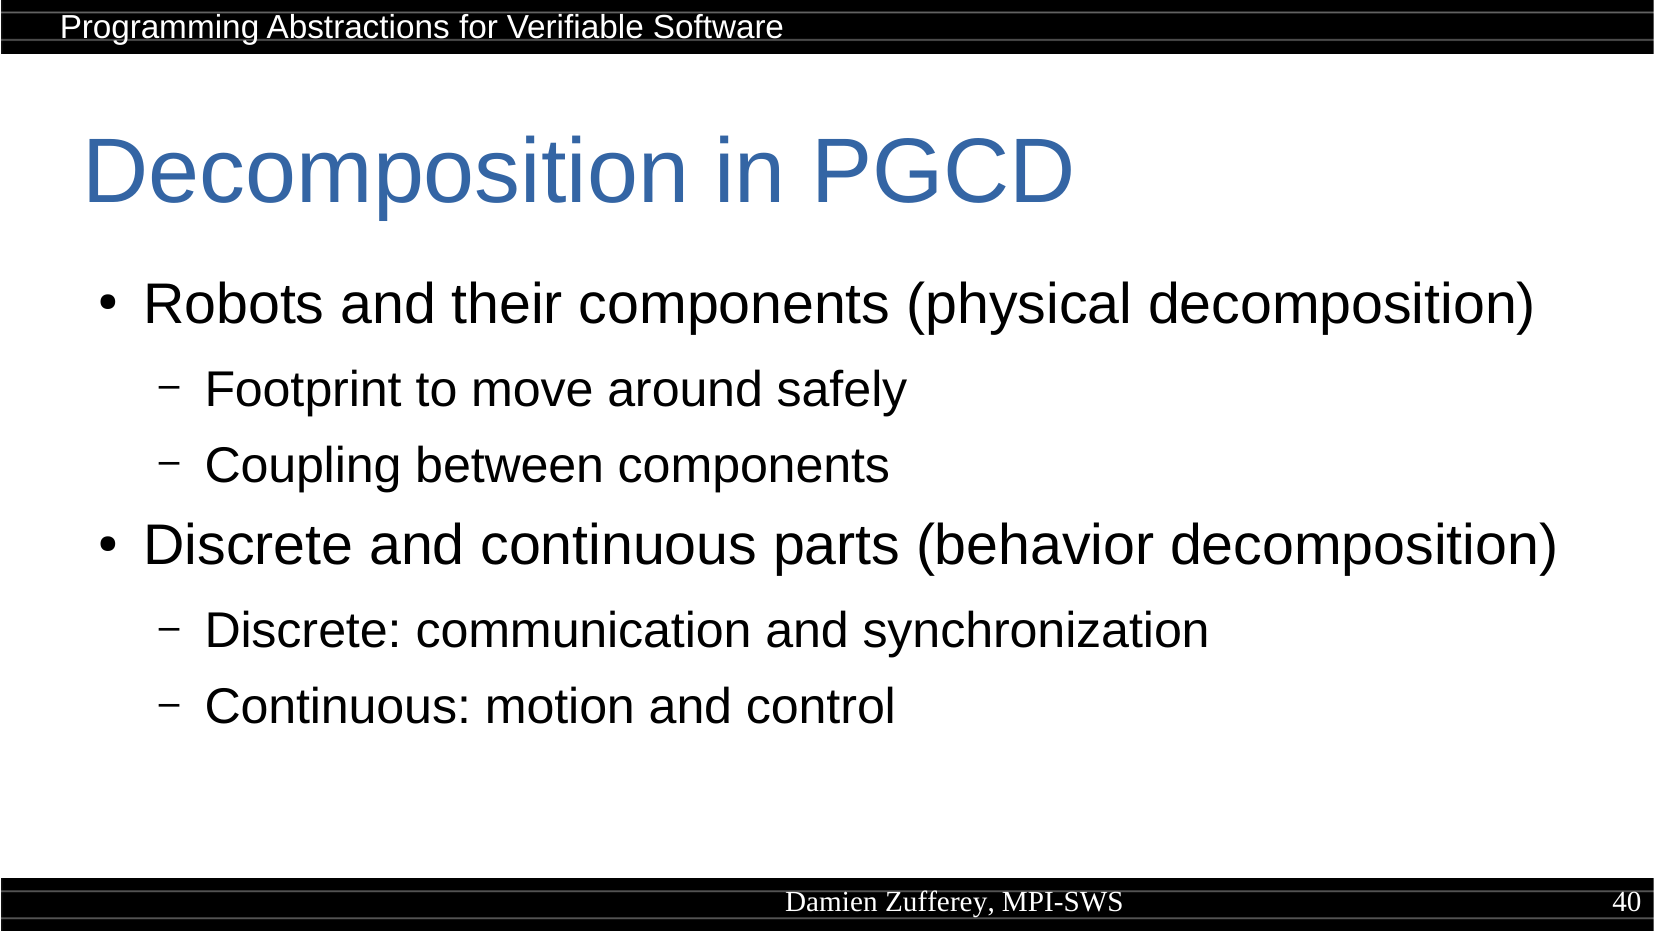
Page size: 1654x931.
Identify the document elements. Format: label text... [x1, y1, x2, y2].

title Decomposition in PGCD [82, 92, 1571, 249]
picture [1, 0, 1654, 54]
picture [1, 878, 1654, 931]
list Robots and their components (physical decomposition) Footprint to move around safely Coupling between components Discrete and continuous parts (behavior decomposition) Discrete: communication and synchronization Continuous: motion and control [82, 271, 1571, 758]
